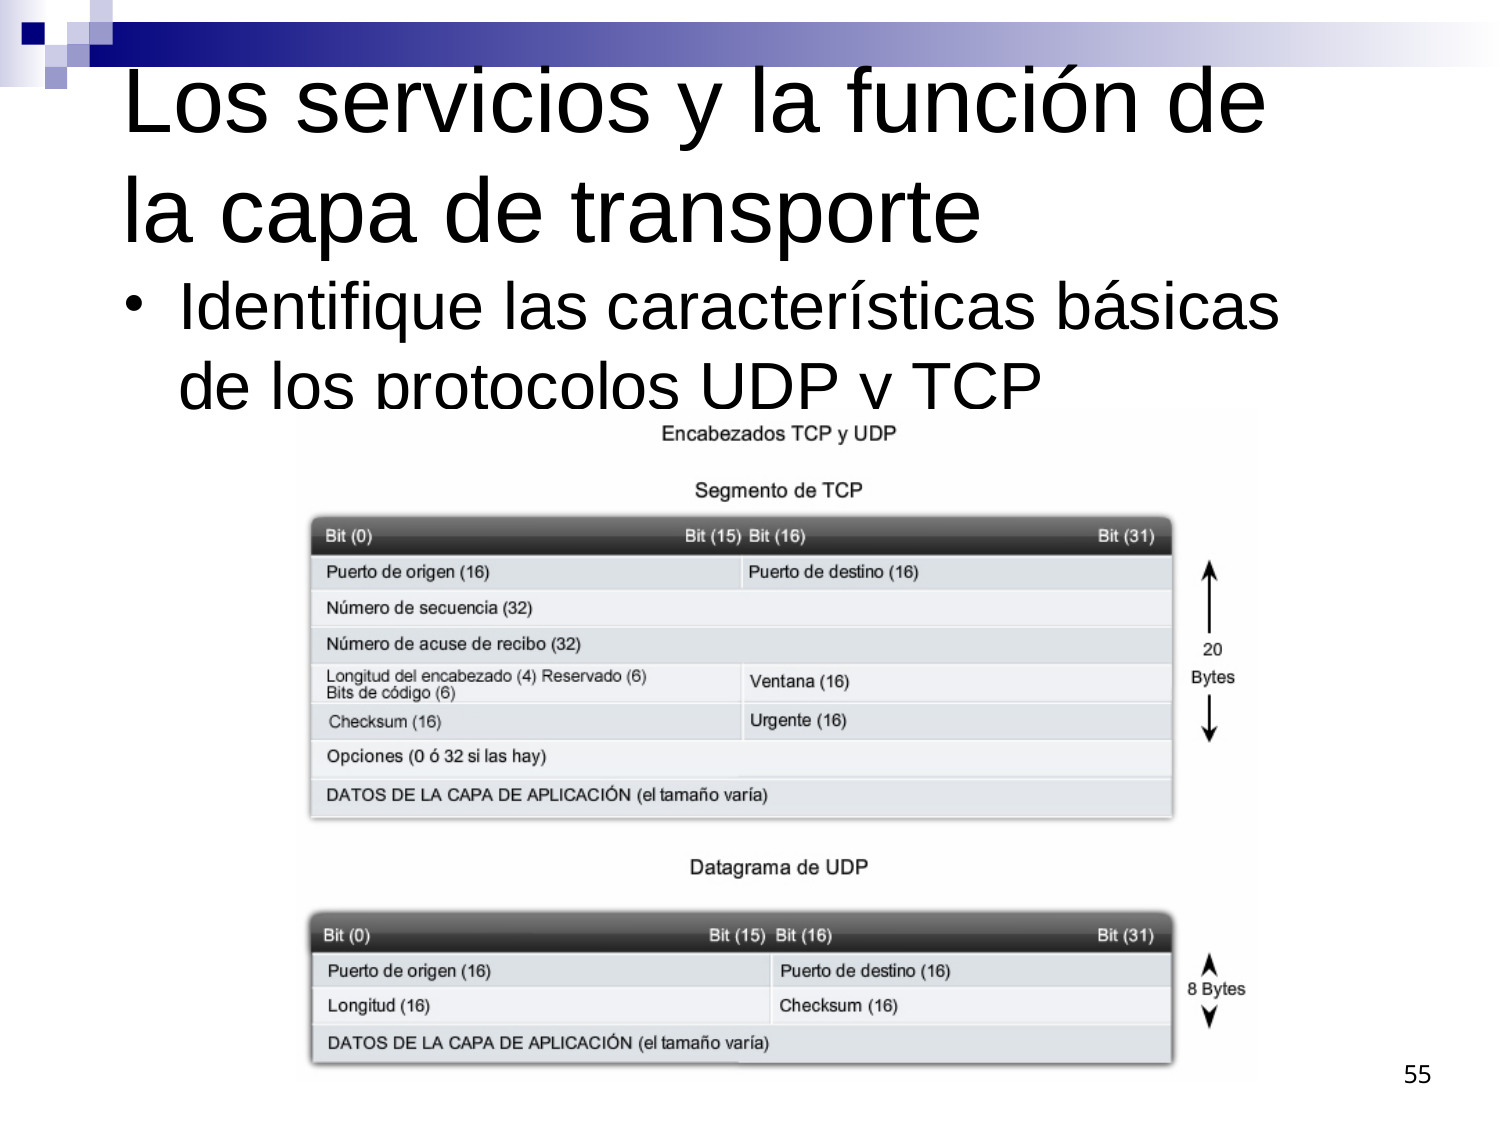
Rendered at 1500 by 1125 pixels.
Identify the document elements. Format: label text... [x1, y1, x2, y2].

picture [296, 409, 1258, 1081]
text_box Identifique las características básicas de los protocolos UDP y TCP [107, 254, 1374, 1088]
text_box <número> [1074, 1025, 1447, 1101]
text_box Los servicios y la función de la capa de transporte [107, 33, 1322, 254]
